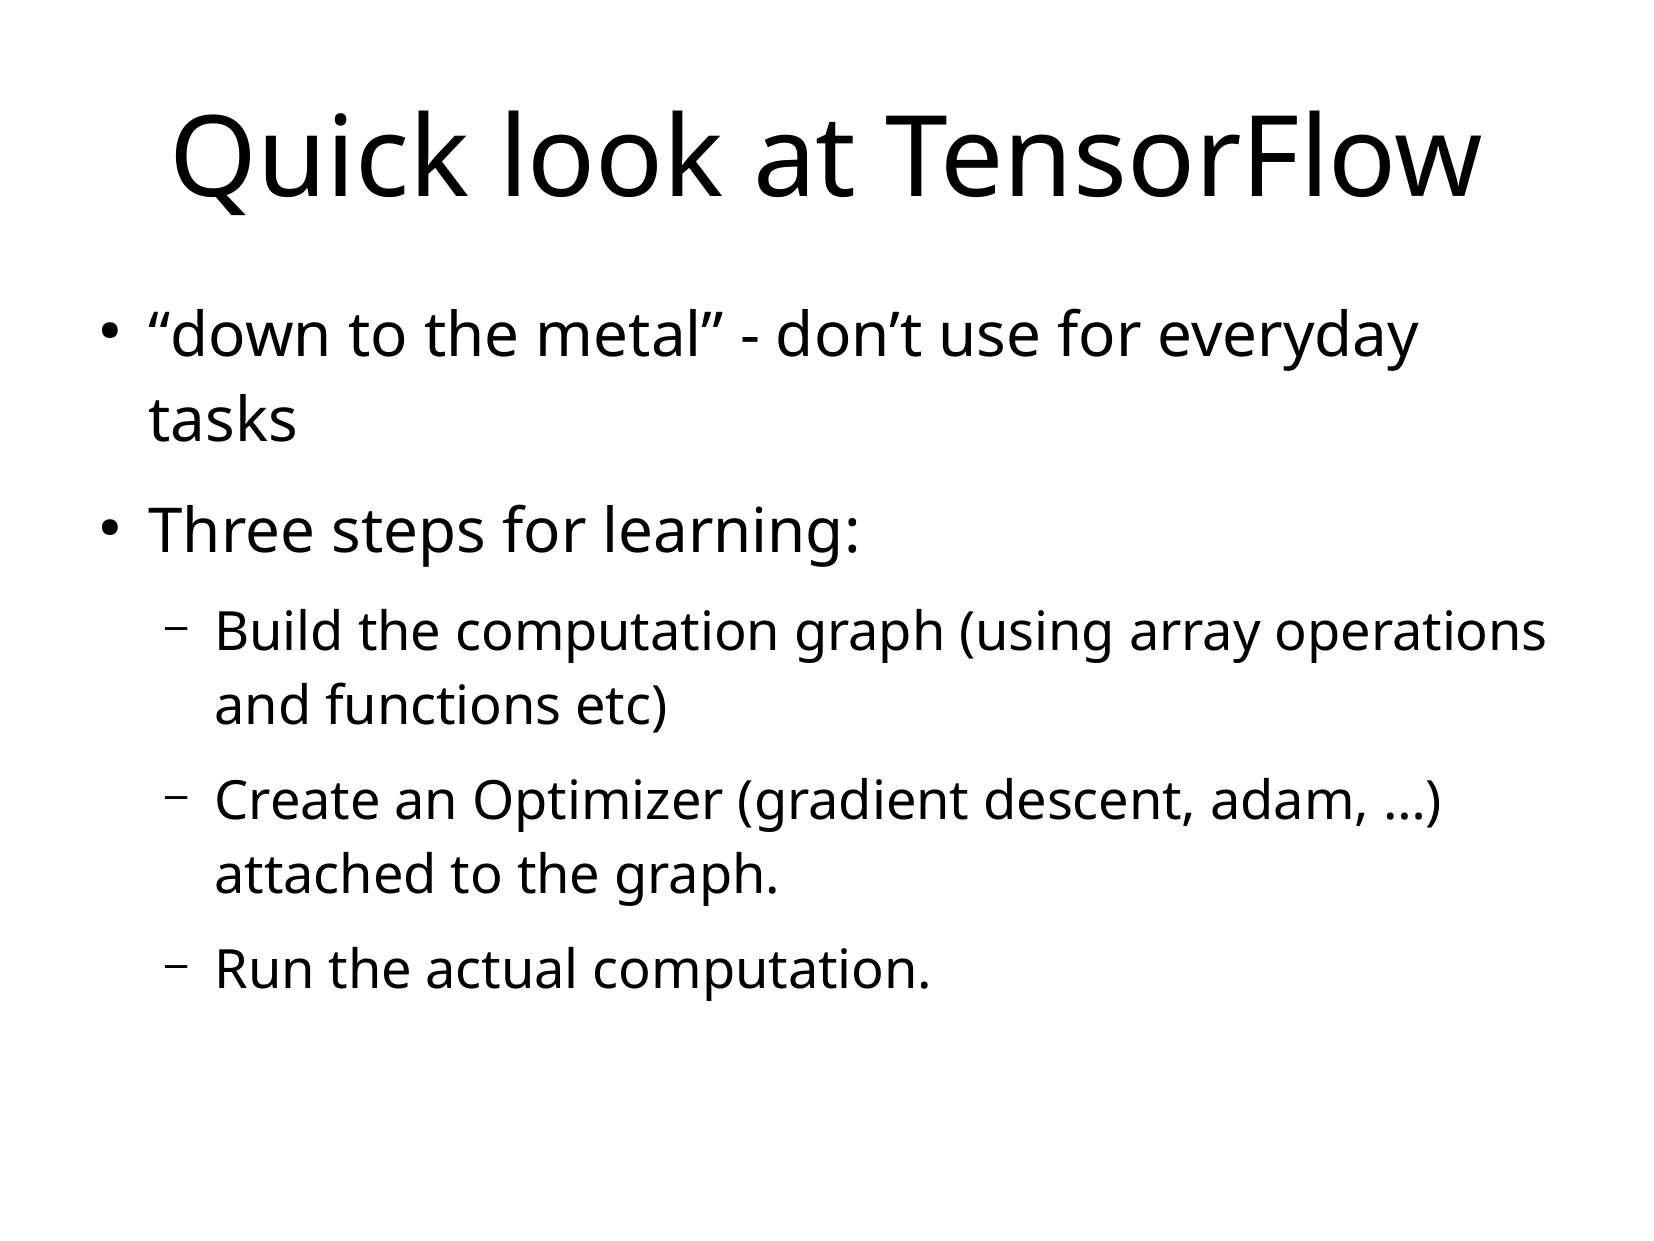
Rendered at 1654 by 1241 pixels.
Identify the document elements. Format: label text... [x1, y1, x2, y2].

title Quick look at TensorFlow [82, 49, 1571, 257]
list “down to the metal” - don’t use for everyday tasks Three steps for learning: Build the computation graph (using array operations and functions etc) Create an Optimizer (gradient descent, adam, …) attached to the graph. Run the actual computation. [82, 290, 1571, 1010]
